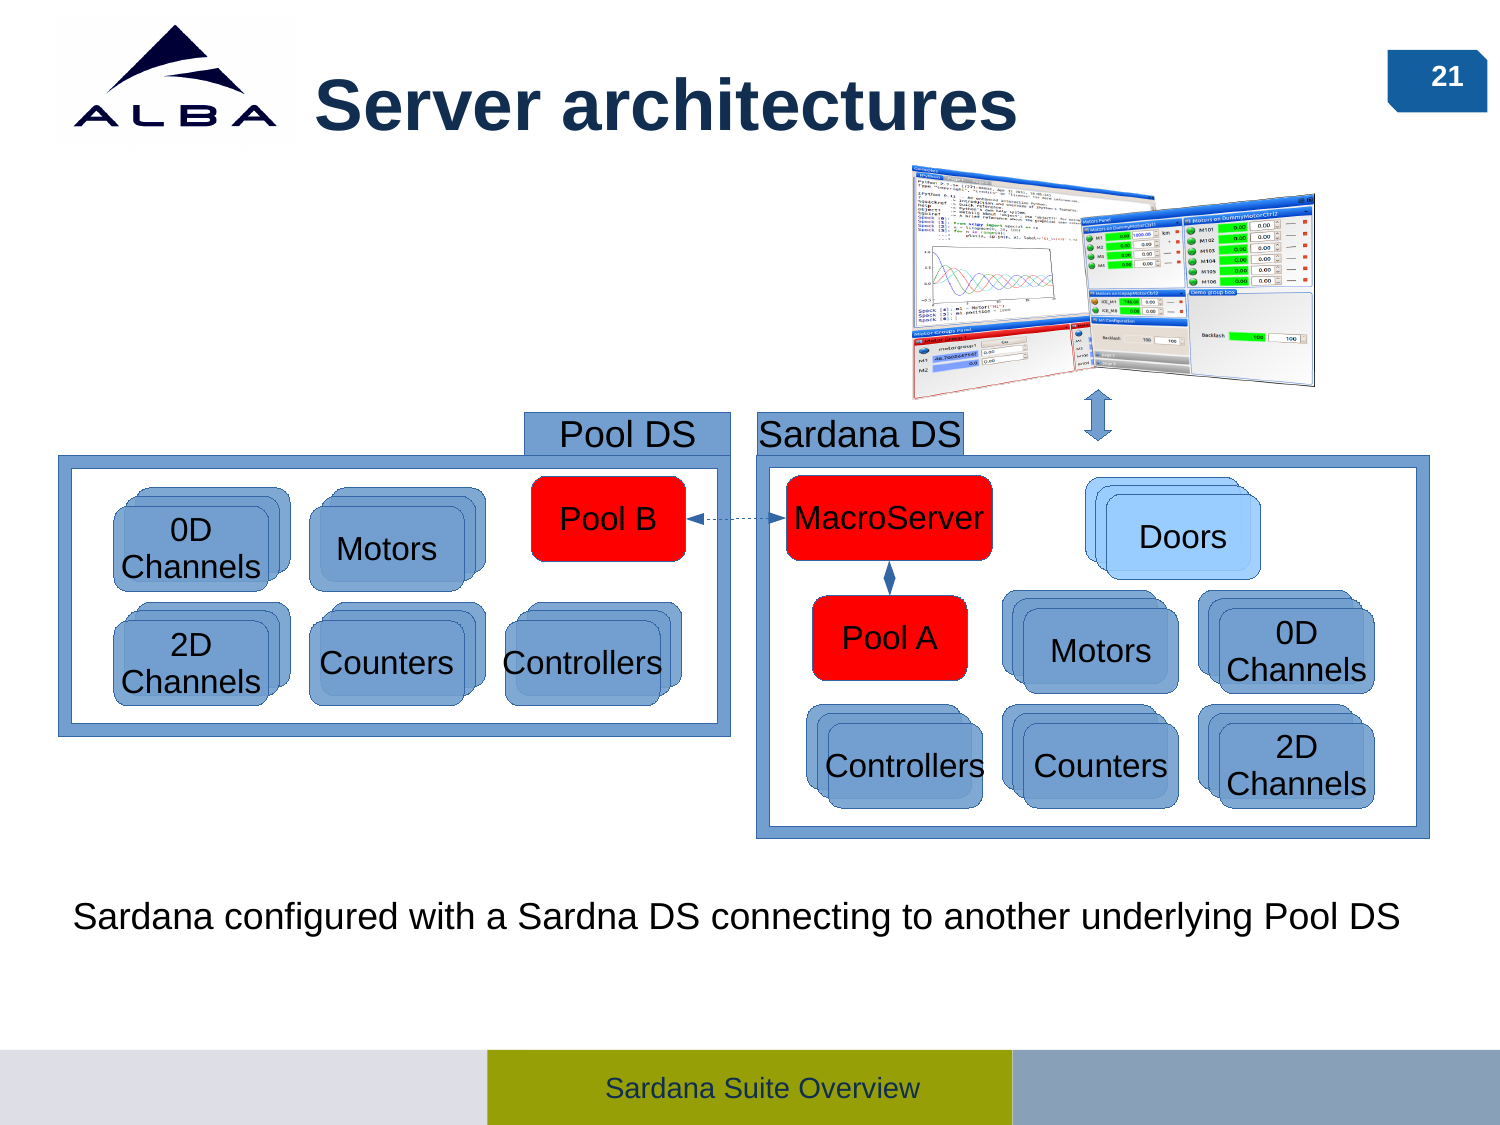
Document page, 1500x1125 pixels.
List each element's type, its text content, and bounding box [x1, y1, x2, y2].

text_box 2D Channels [113, 620, 269, 706]
picture [50, 12, 300, 150]
text_box Motors [309, 506, 465, 592]
text_box Motors [1023, 608, 1179, 694]
text_box 0D Channels [1219, 608, 1375, 694]
text_box [58, 455, 731, 737]
text_box Sardana configured with a Sardna DS connecting to another underlying Pool DS [47, 888, 1415, 945]
text_box Pool B [531, 476, 686, 562]
text_box Pool DS [524, 412, 731, 456]
text_box Doors [1106, 494, 1261, 580]
text_box [1084, 400, 1112, 441]
text_box 0D Channels [113, 506, 269, 592]
text_box Controllers [505, 620, 661, 706]
text_box [756, 455, 1430, 839]
text_box Counters [309, 620, 465, 706]
text_box Controllers [828, 723, 983, 809]
text_box Sardana DS [757, 412, 964, 456]
text_box Counters [1023, 723, 1179, 809]
text_box MacroServer [786, 475, 993, 561]
text_box Pool A [812, 595, 968, 681]
title Server architectures [299, 50, 1430, 154]
text_box 2D Channels [1219, 723, 1375, 809]
picture [885, 165, 1315, 400]
